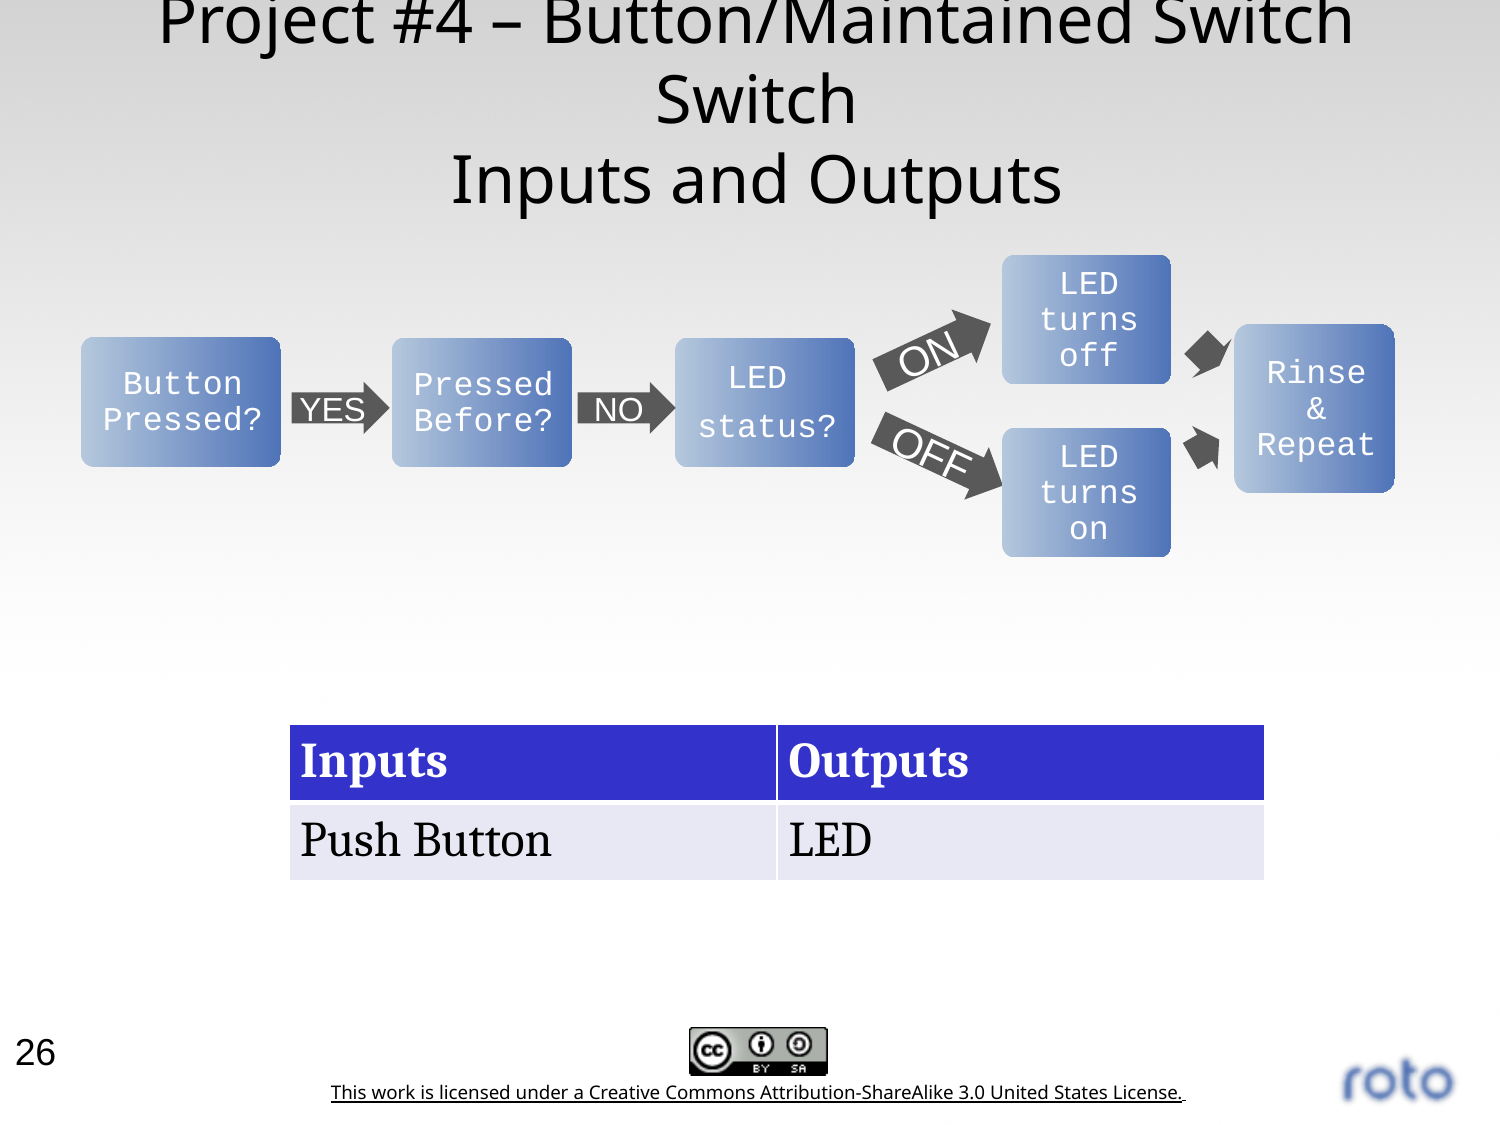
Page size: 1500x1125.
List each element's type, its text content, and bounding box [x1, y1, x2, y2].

table_header Outputs [778, 725, 1264, 800]
picture [527, 190, 546, 199]
picture [870, 190, 888, 199]
text_box ON [872, 309, 991, 392]
picture [820, 190, 847, 198]
text_box Pressed Before? [391, 337, 572, 468]
picture [759, 190, 778, 199]
text_box [1184, 330, 1232, 378]
text_box OFF [870, 411, 1002, 500]
table_cell Push Button [290, 805, 776, 880]
picture [976, 190, 994, 199]
picture [0, 0, 1500, 1125]
text_box LED status? [675, 337, 856, 468]
text_box Rinse & Repeat [1234, 324, 1396, 493]
text_box LED turns on [1002, 427, 1172, 558]
table_cell LED [778, 805, 1264, 880]
text_box YES [291, 381, 390, 434]
title Project #4 – Button/Maintained Switch Switch Inputs and Outputs [75, 2, 1441, 190]
text_box [1182, 425, 1220, 470]
text_box NO [577, 381, 676, 434]
picture [567, 190, 585, 199]
text_box Button Pressed? [80, 337, 281, 467]
text_box LED turns off [1002, 254, 1172, 385]
table_header Inputs [290, 725, 776, 800]
picture [936, 190, 955, 199]
picture [679, 190, 696, 199]
